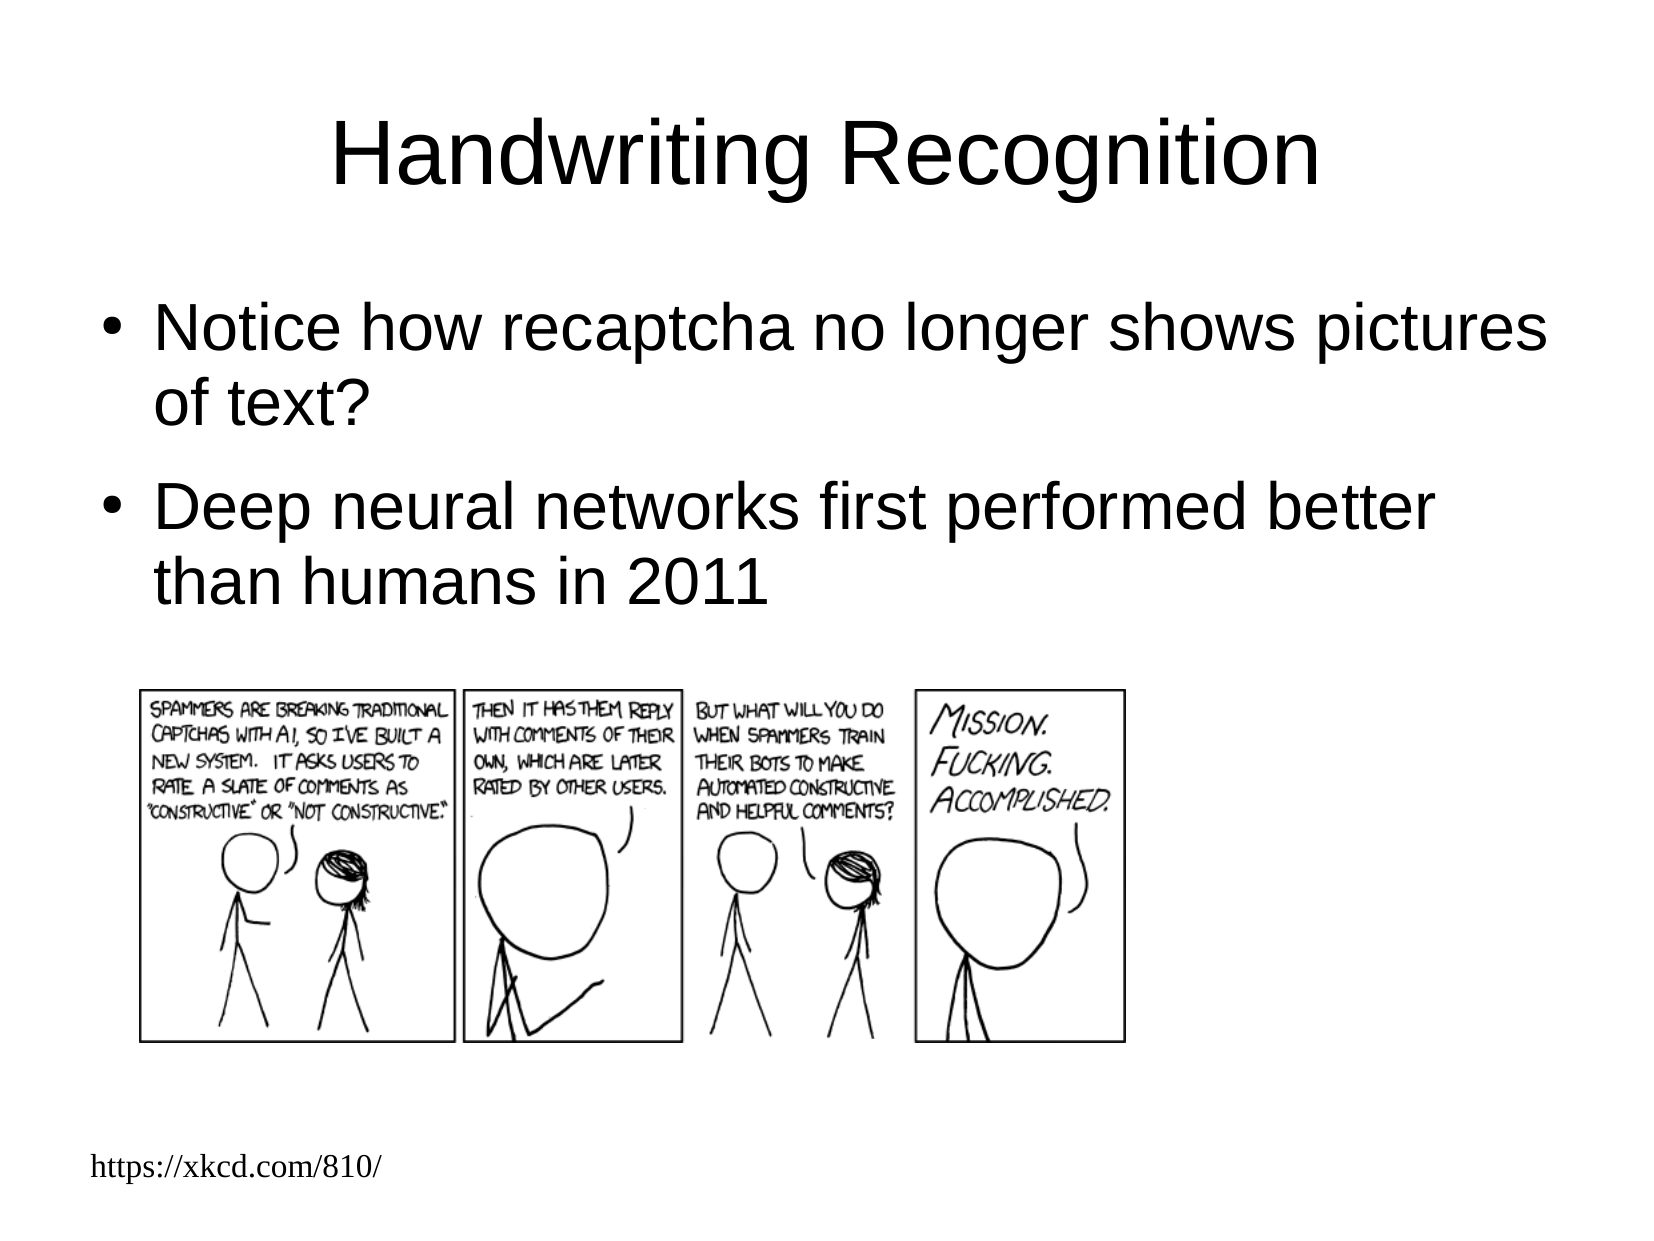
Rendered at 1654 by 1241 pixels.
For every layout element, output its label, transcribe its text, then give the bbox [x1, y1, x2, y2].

title Handwriting Recognition [82, 49, 1571, 257]
list Notice how recaptcha no longer shows pictures of text? Deep neural networks first performed better than humans in 2011 [82, 290, 1571, 1010]
text_box https://xkcd.com/810/ [90, 1147, 436, 1186]
picture [139, 689, 1126, 1043]
